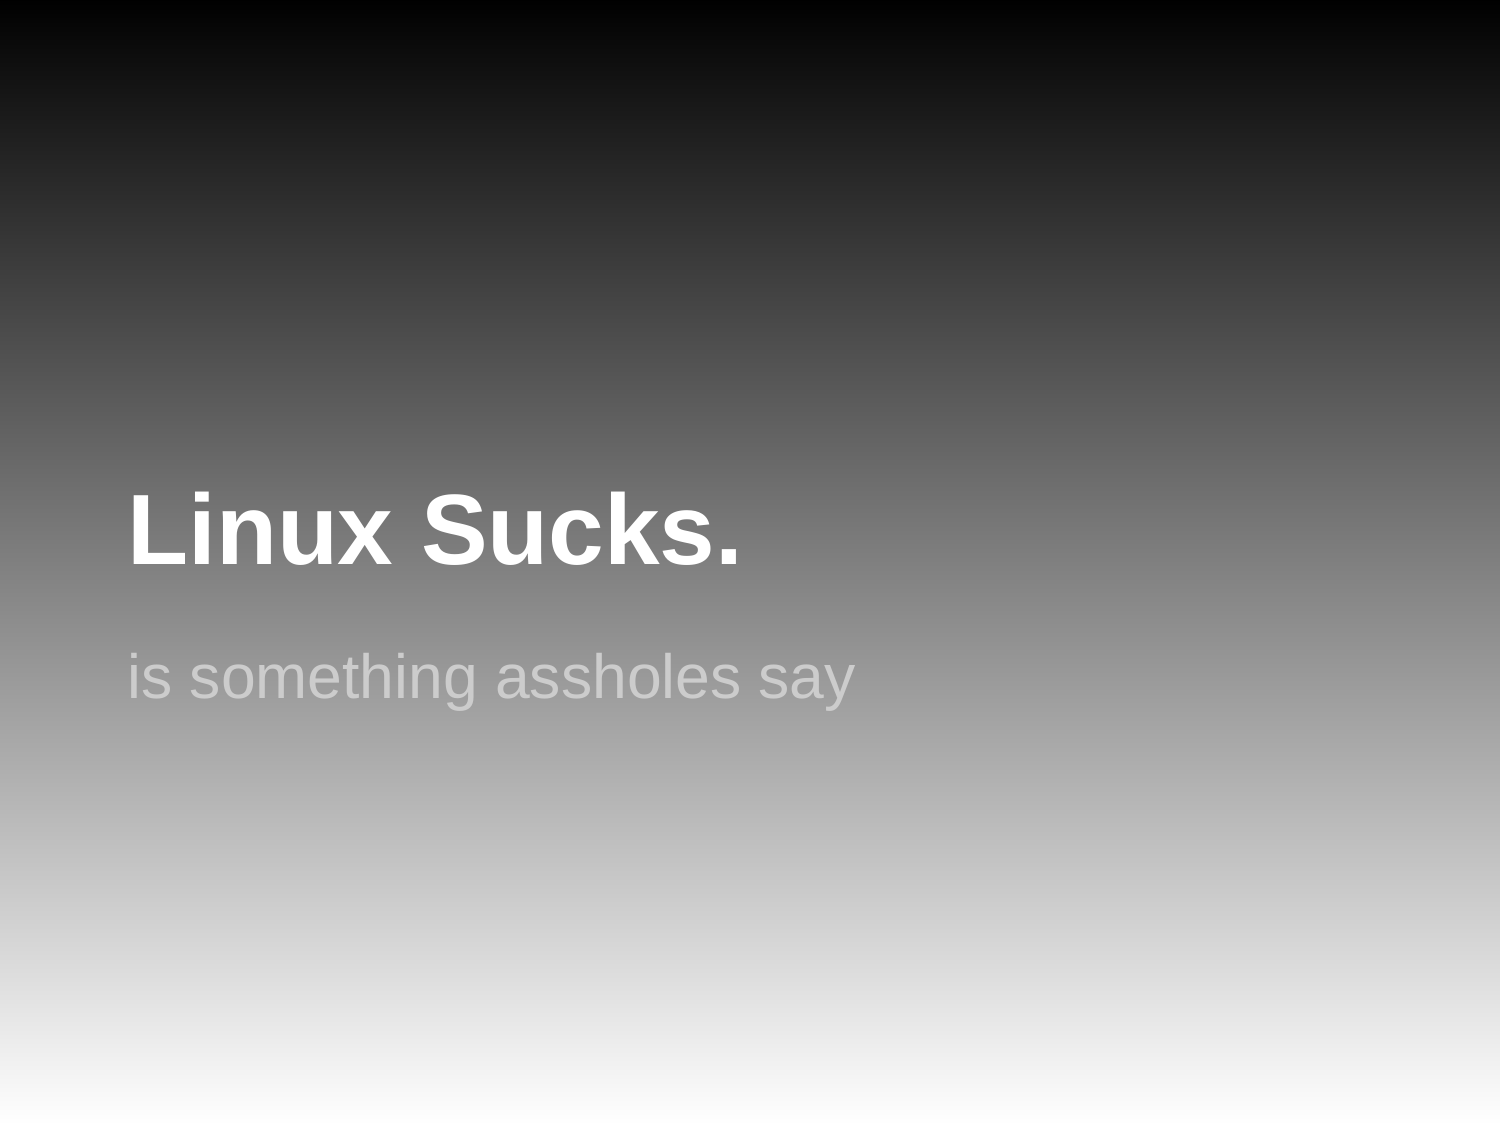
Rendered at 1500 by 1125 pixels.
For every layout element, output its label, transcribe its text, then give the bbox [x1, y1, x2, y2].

title Linux Sucks. [112, 346, 1388, 600]
subtitle is something assholes say [112, 621, 1388, 793]
